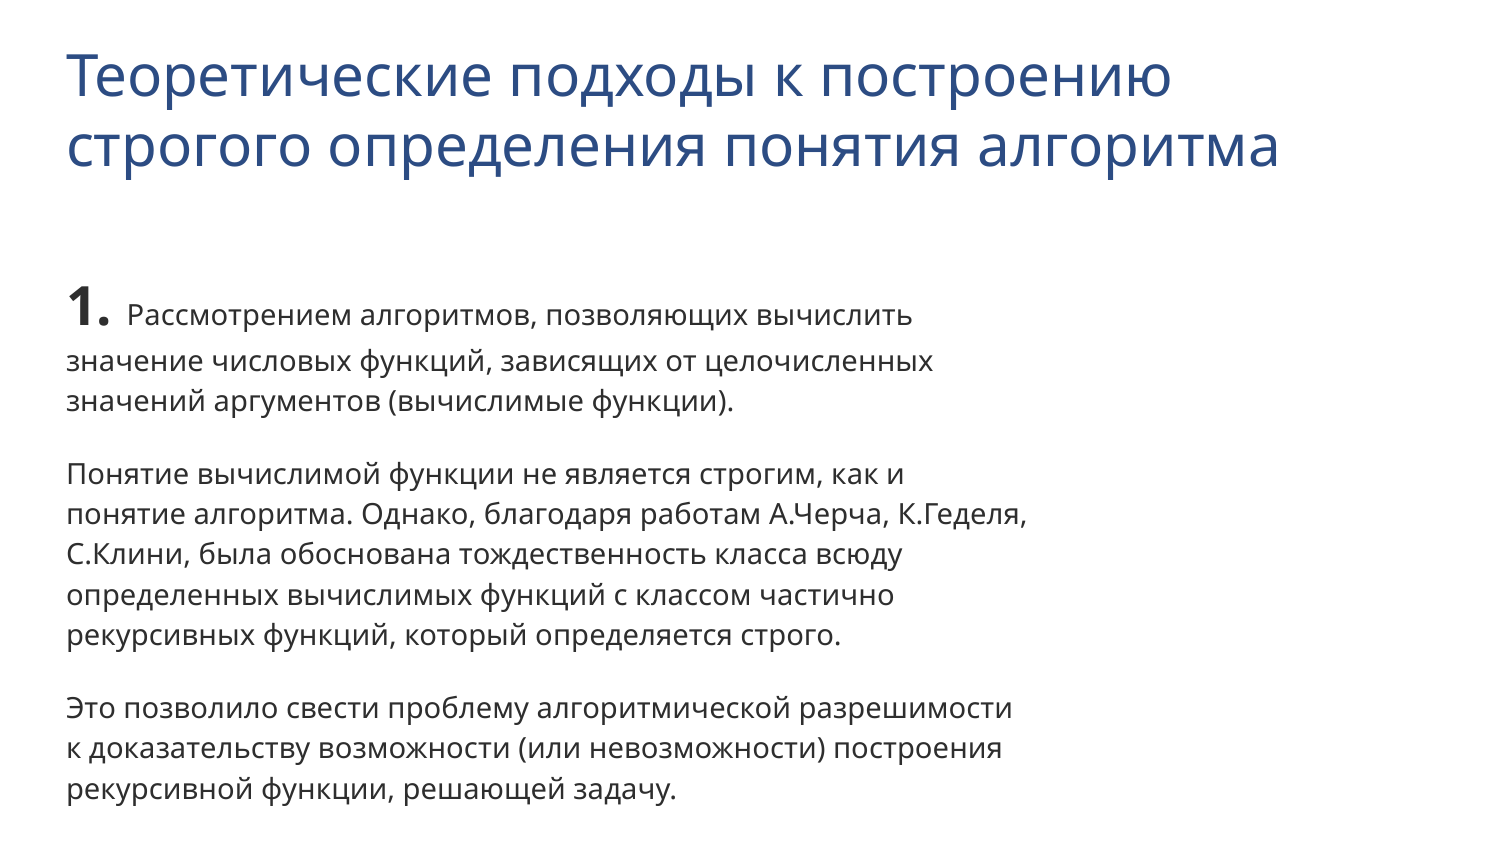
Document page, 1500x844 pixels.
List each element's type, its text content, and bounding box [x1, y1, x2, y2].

list 1. Рассмотрением алгоритмов, позволяющих вычислить значение числовых функций, зависящих от целочисленных значений аргументов (вычислимые функции). Понятие вычислимой функции не является строгим, как и понятие алгоритма. Однако, благодаря работам А.Черча, К.Геделя, С.Клини, была обоснована тождественность класса всюду определенных вычислимых функций с классом частично рекурсивных функций, который определяется строго. Это позволило свести проблему алгоритмической разрешимости к доказательству возможности (или невозможности) построения рекурсивной функции, решающей задачу. [51, 247, 1045, 752]
title Теоретические подходы к построению строгого определения понятия алгоритма [51, 23, 1449, 185]
